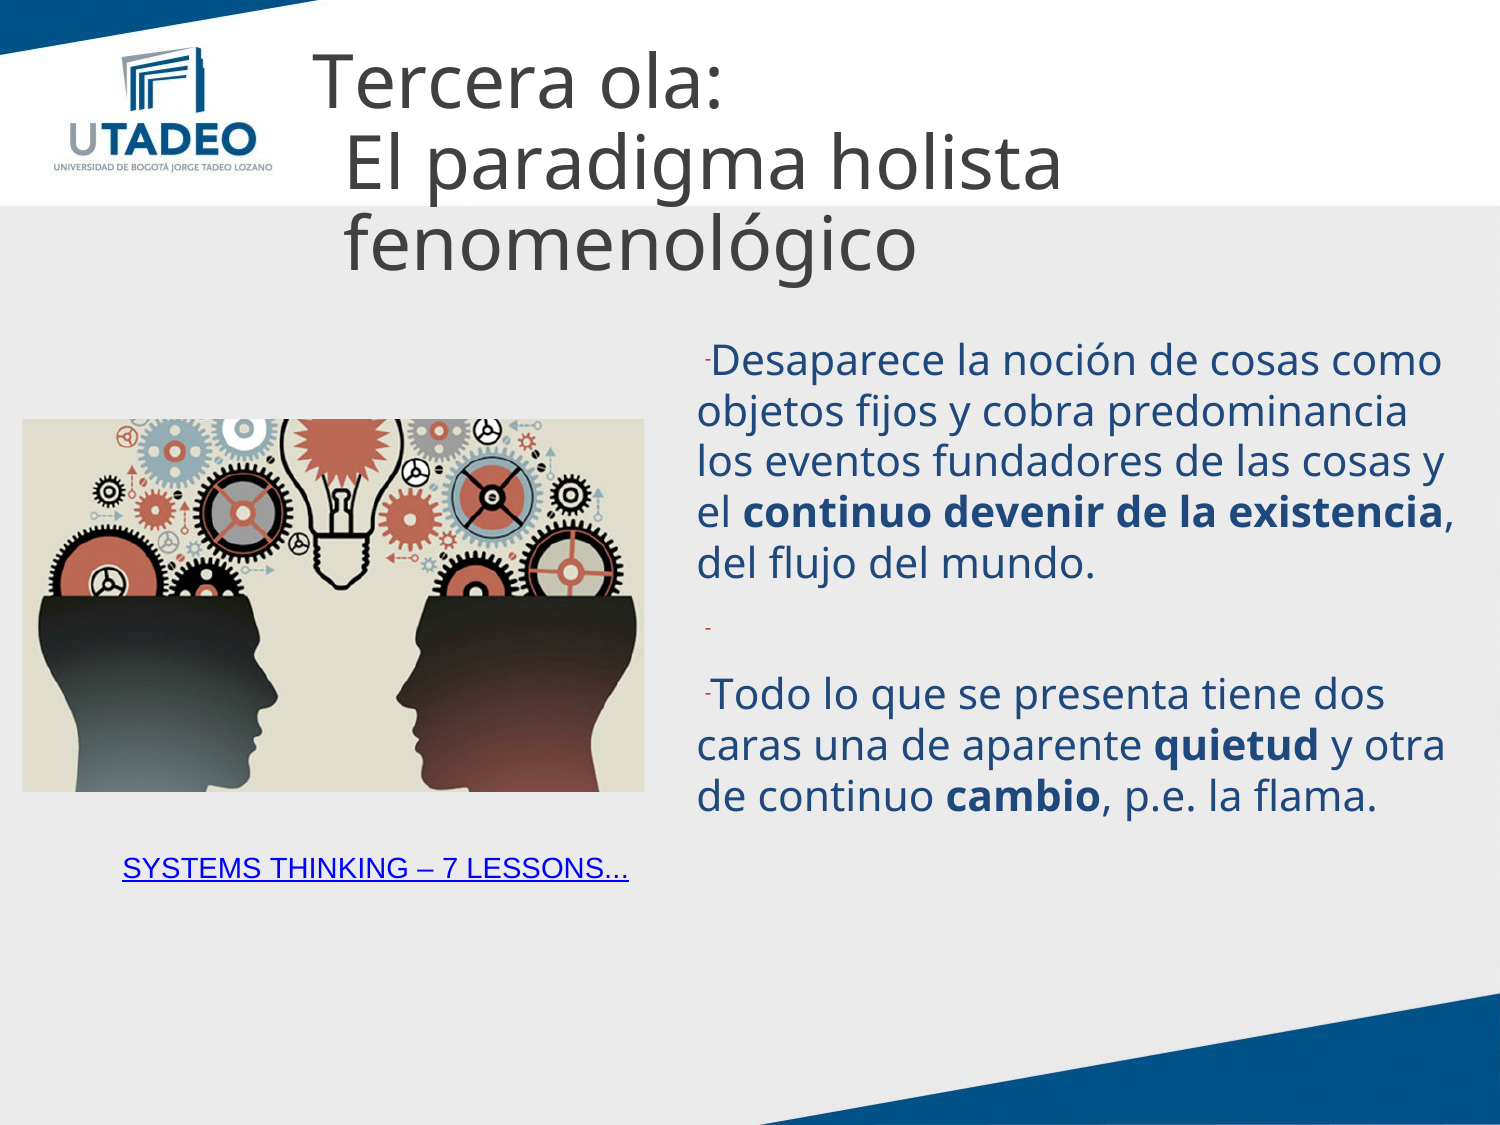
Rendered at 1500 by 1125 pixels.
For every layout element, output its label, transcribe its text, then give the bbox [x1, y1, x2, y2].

title Tercera ola: El paradigma holista fenomenológico [291, 36, 1489, 348]
text_box SYSTEMS THINKING – 7 LESSONS... [107, 834, 1034, 943]
list Desaparece la noción de cosas como objetos fijos y cobra predominancia los eventos fundadores de las cosas y el continuo devenir de la existencia, del flujo del mundo. Todo lo que se presenta tiene dos caras una de aparente quietud y otra de continuo cambio, p.e. la flama. [681, 264, 1489, 835]
picture [22, 419, 645, 792]
